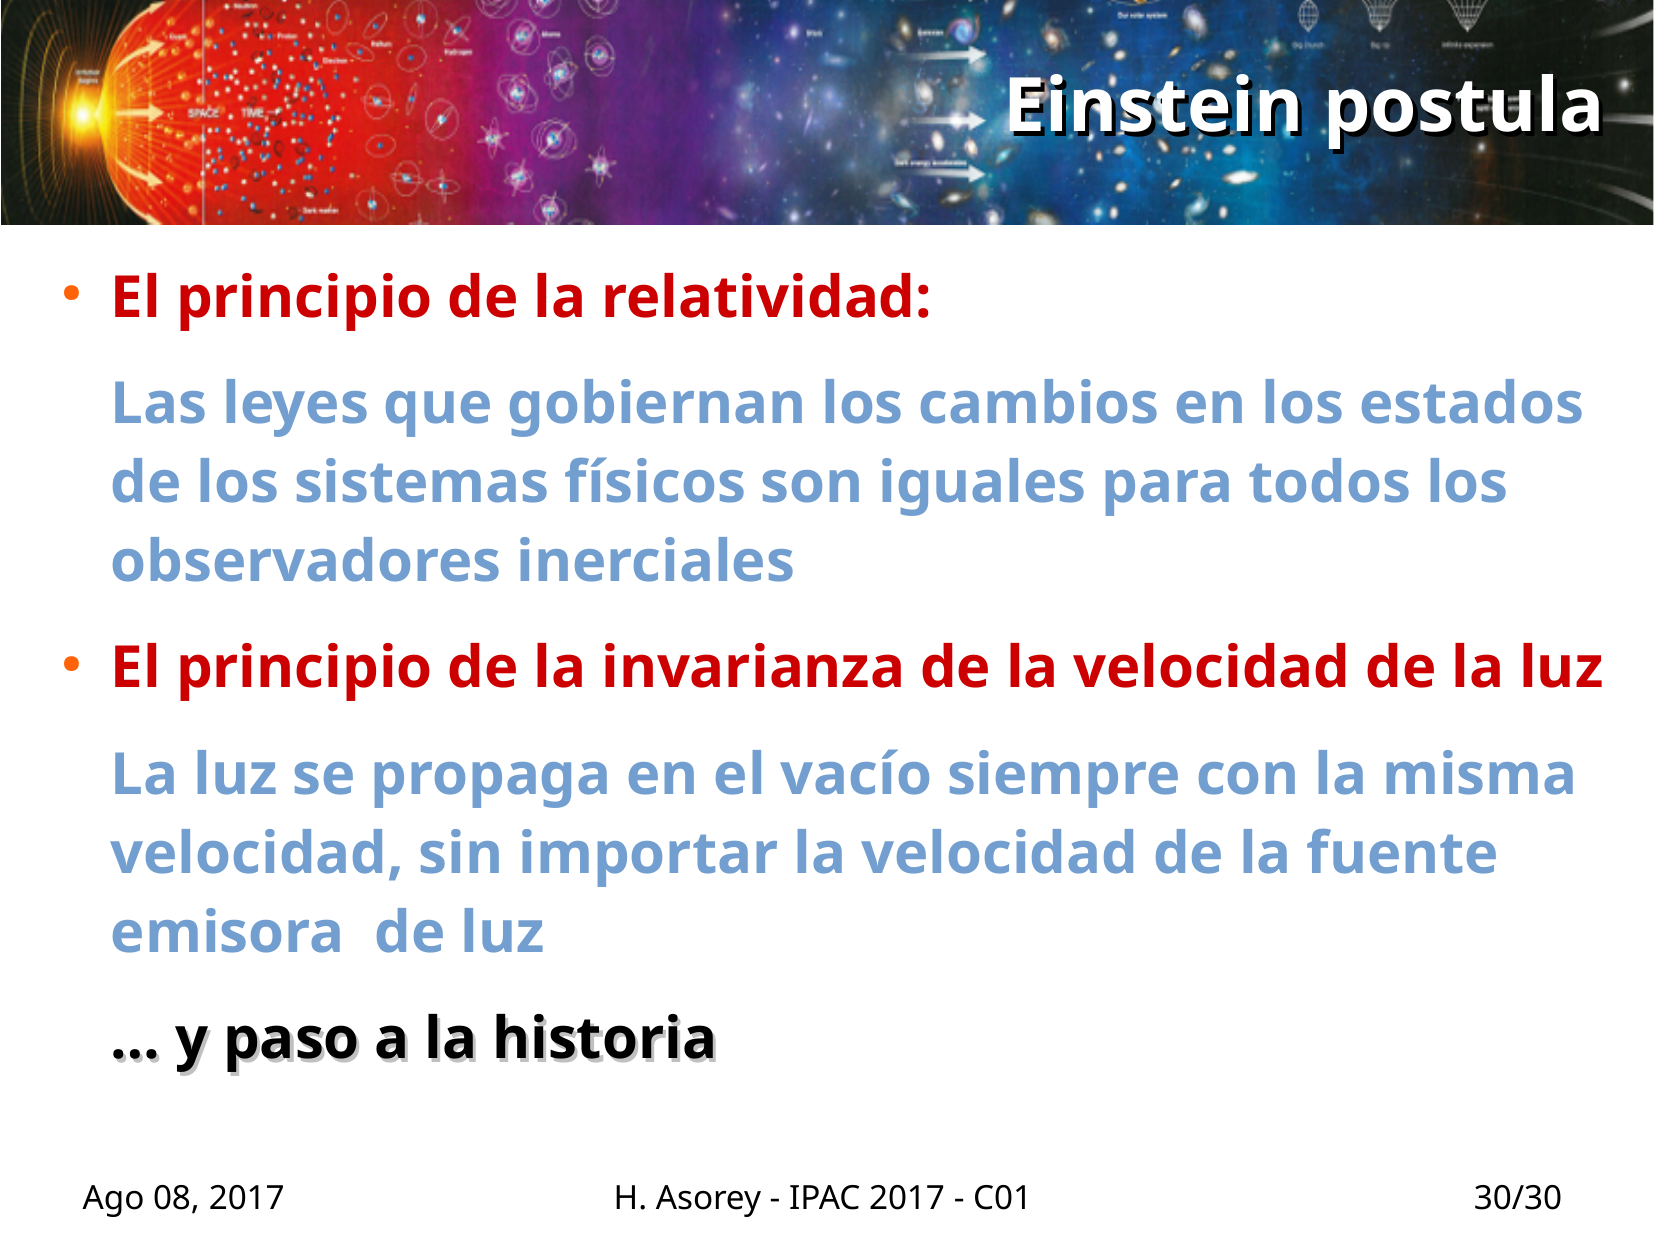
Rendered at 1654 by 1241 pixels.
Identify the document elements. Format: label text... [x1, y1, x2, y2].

list El principio de la relatividad: Las leyes que gobiernan los cambios en los estados de los sistemas físicos son iguales para todos los observadores inerciales El principio de la invarianza de la velocidad de la luz La luz se propaga en el vacío siempre con la misma velocidad, sin importar la velocidad de la fuente emisora de luz … y paso a la historia [45, 255, 1606, 1156]
title Einstein postula [45, 15, 1606, 191]
picture [1, 0, 1654, 225]
